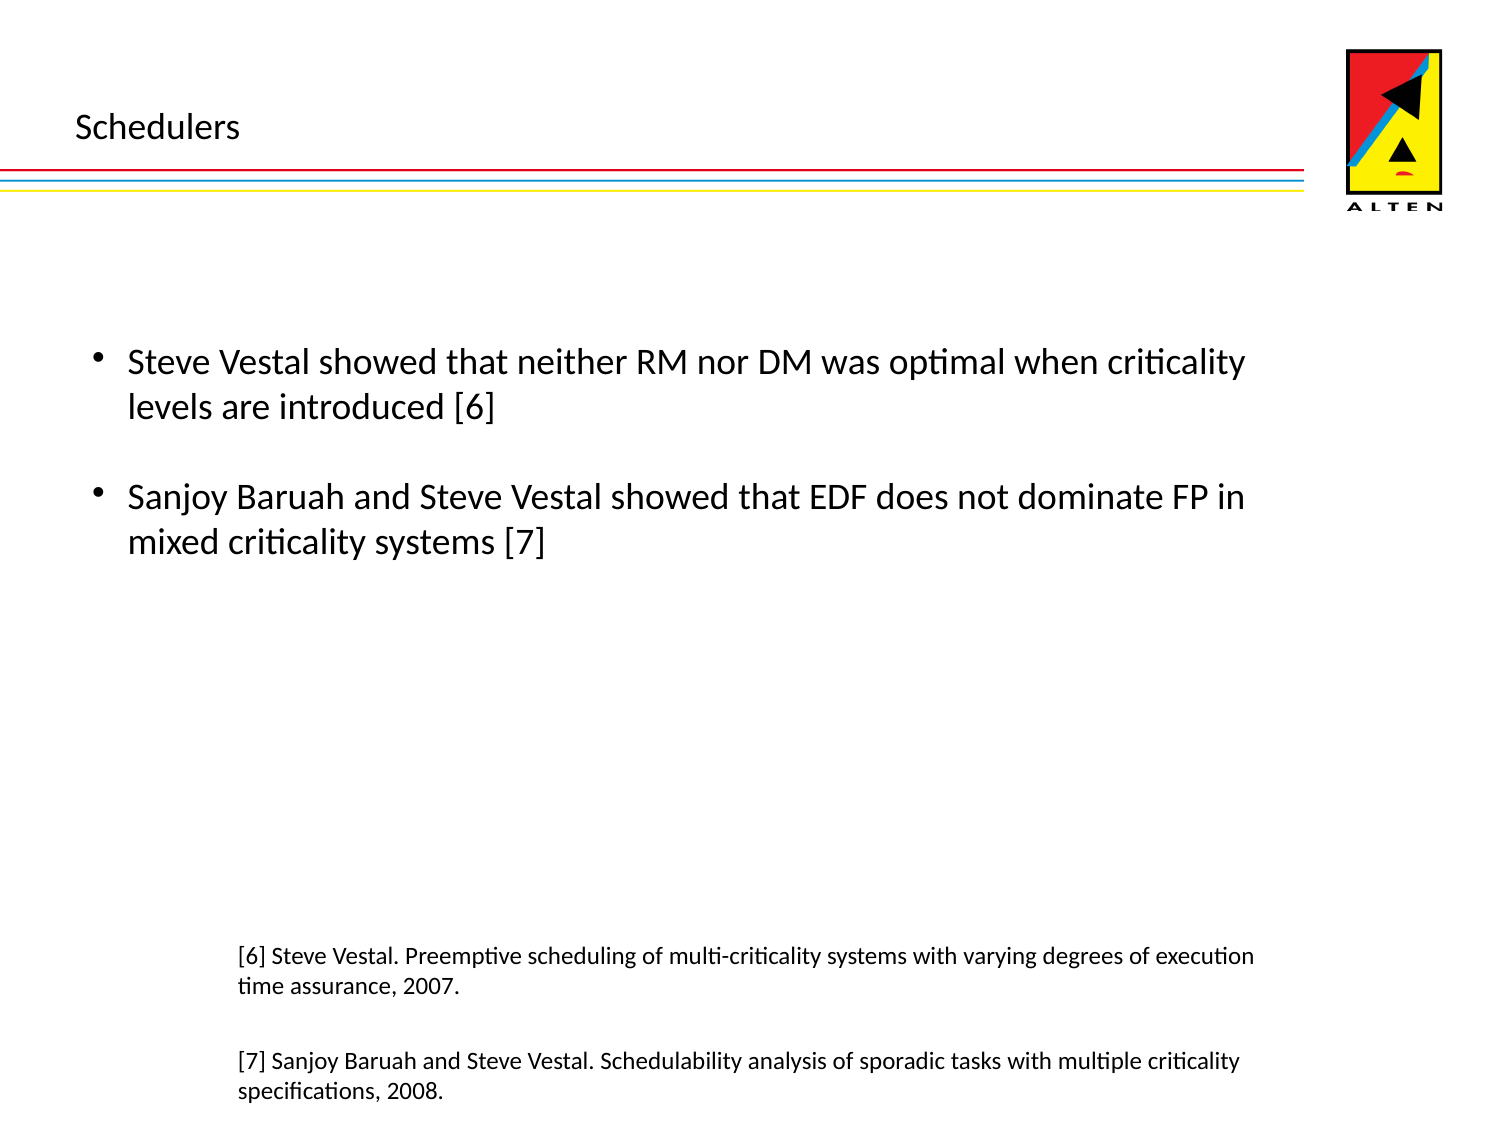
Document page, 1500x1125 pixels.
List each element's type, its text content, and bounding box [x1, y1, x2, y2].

text_box Steve Vestal showed that neither RM nor DM was optimal when criticality levels are introduced [6] Sanjoy Baruah and Steve Vestal showed that EDF does not dominate FP in mixed criticality systems [7] [77, 329, 1320, 533]
picture [0, 182, 74, 192]
text_box Schedulers [74, 31, 1306, 219]
text_box [6] Steve Vestal. Preemptive scheduling of multi-criticality systems with varying degrees of execution time assurance, 2007. [7] Sanjoy Baruah and Steve Vestal. Schedulability analysis of sporadic tasks with multiple criticality specifications, 2008. [223, 931, 1277, 1072]
picture [0, 169, 74, 179]
